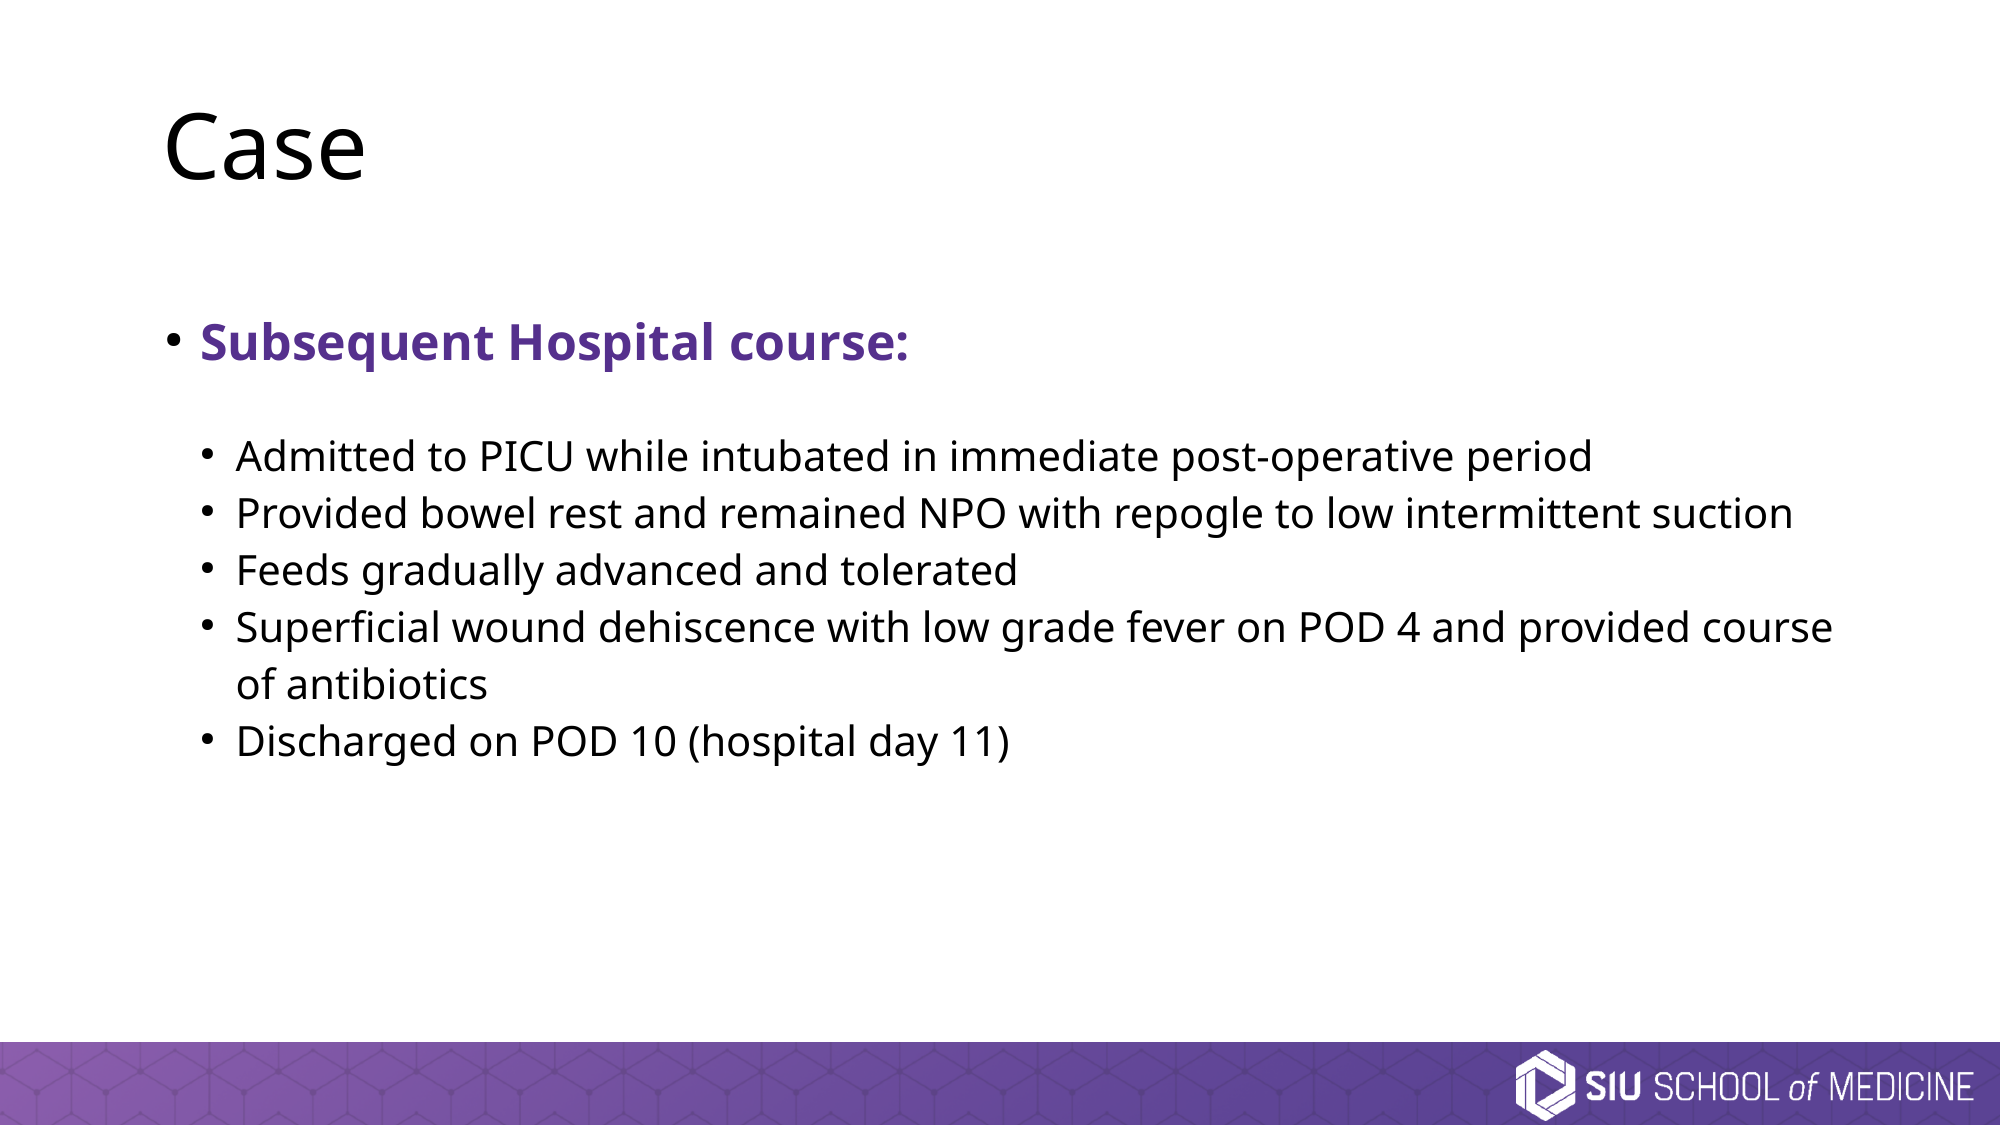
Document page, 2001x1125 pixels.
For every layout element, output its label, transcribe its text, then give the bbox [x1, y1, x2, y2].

text_box Subsequent Hospital course: Admitted to PICU while intubated in immediate post-operative period Provided bowel rest and remained NPO with repogle to low intermittent suction Feeds gradually advanced and tolerated Superficial wound dehiscence with low grade fever on POD 4 and provided course of antibiotics Discharged on POD 10 (hospital day 11) [150, 299, 1876, 976]
picture [0, 1042, 2000, 1125]
title Case [112, 75, 1801, 225]
